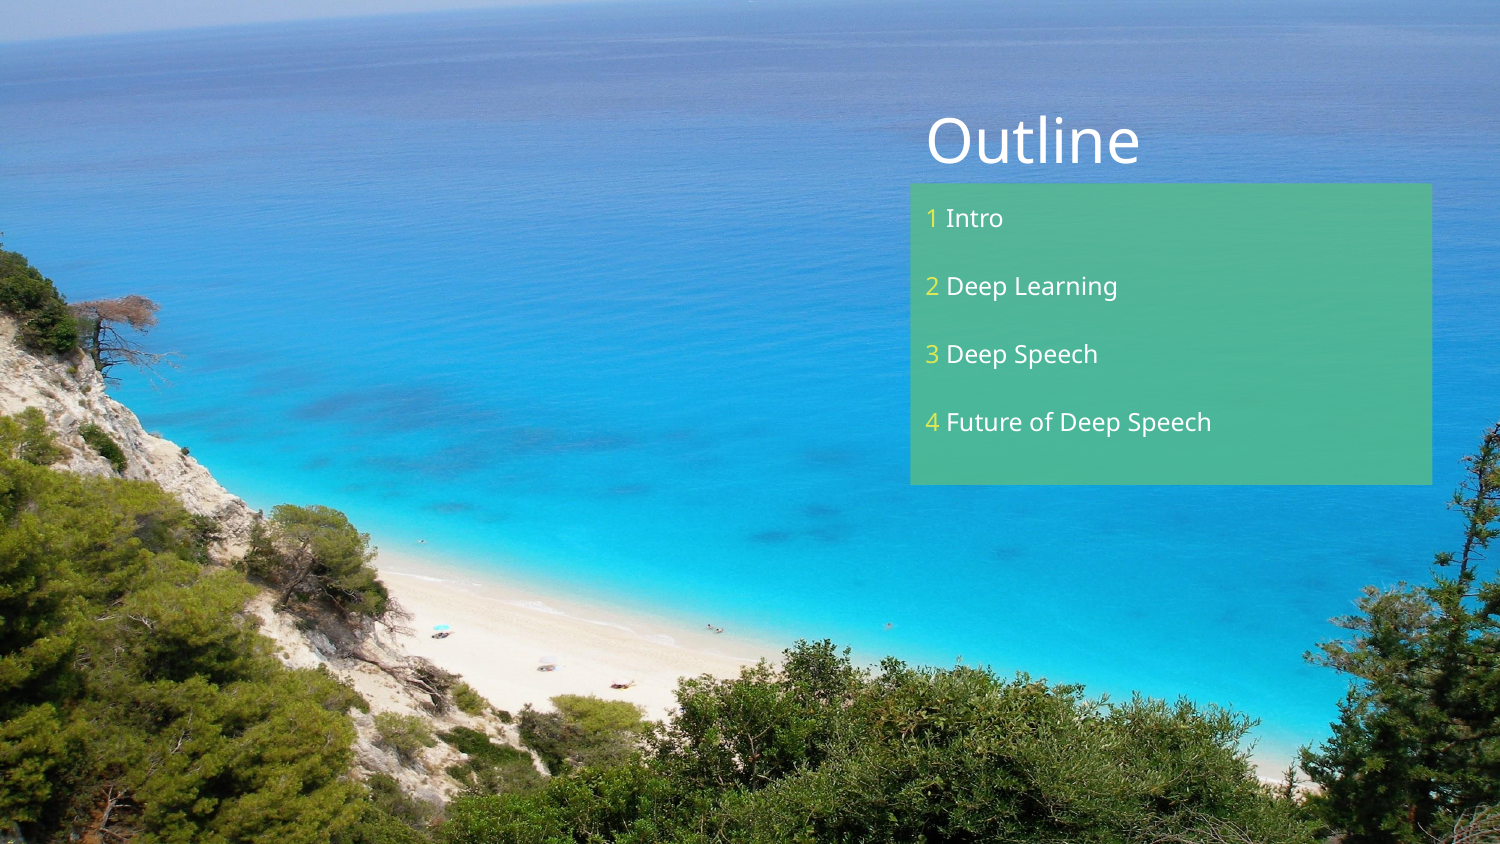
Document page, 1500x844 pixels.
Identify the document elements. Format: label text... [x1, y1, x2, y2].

title Outline [910, 67, 1371, 183]
picture [0, 0, 1500, 844]
list 1 Intro 2 Deep Learning 3 Deep Speech 4 Future of Deep Speech [910, 183, 1433, 485]
